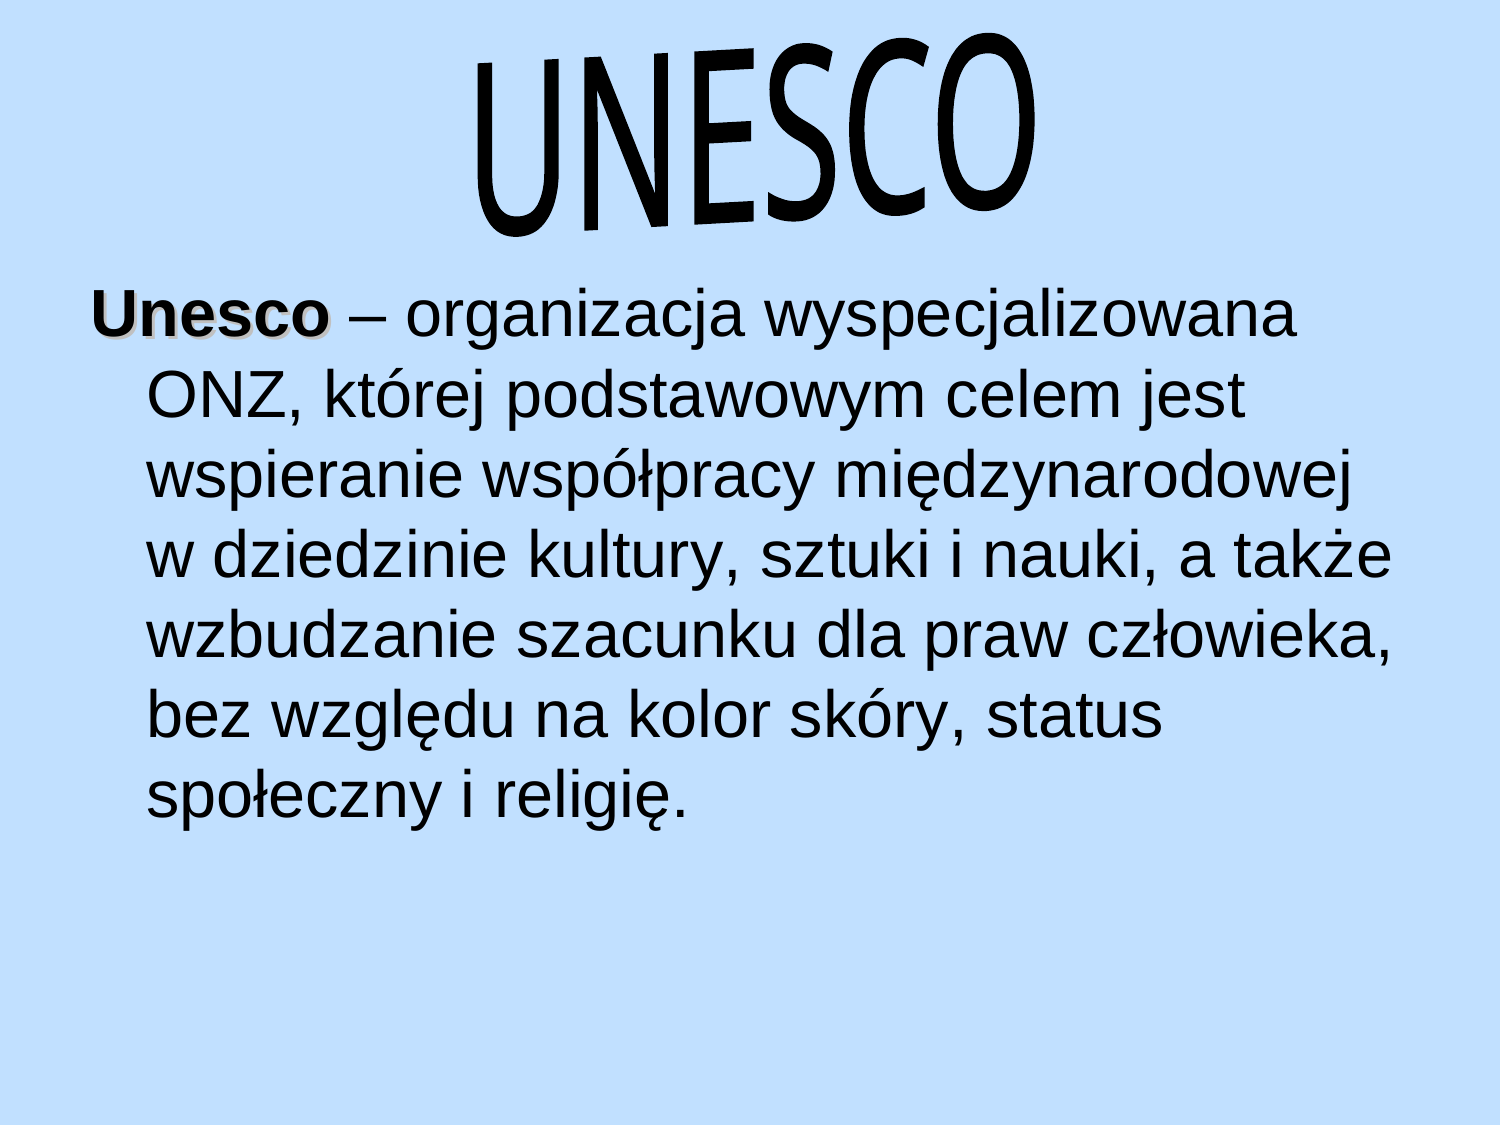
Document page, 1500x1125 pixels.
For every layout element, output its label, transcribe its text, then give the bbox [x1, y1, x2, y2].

list Unesco – organizacja wyspecjalizowana ONZ, której podstawowym celem jest wspieranie współpracy międzynarodowej w dziedzinie kultury, sztuki i nauki, a także wzbudzanie szacunku dla praw człowieka, bez względu na kolor skóry, status społeczny i religię. [75, 262, 1426, 1005]
text_box UNESCO [478, 59, 558, 237]
text_box UNESCO [585, 53, 668, 230]
text_box UNESCO [849, 38, 929, 216]
text_box UNESCO [938, 33, 1034, 211]
text_box UNESCO [695, 49, 753, 224]
text_box UNESCO [768, 43, 835, 221]
